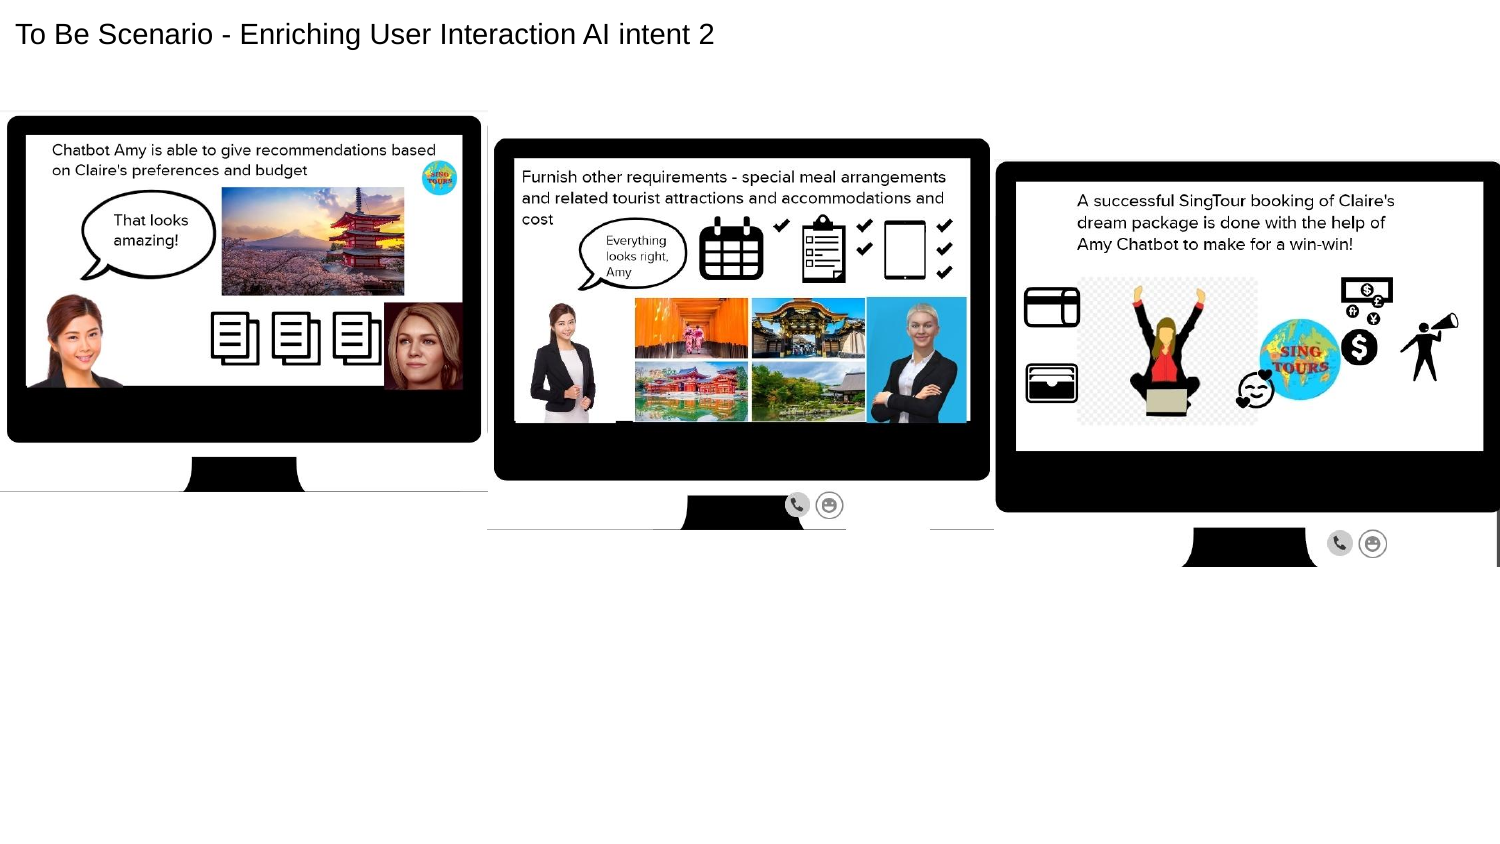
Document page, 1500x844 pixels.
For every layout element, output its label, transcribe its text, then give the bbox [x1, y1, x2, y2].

title To Be Scenario - Enriching User Interaction AI intent 2 [0, 0, 1500, 105]
picture [0, 110, 1500, 567]
